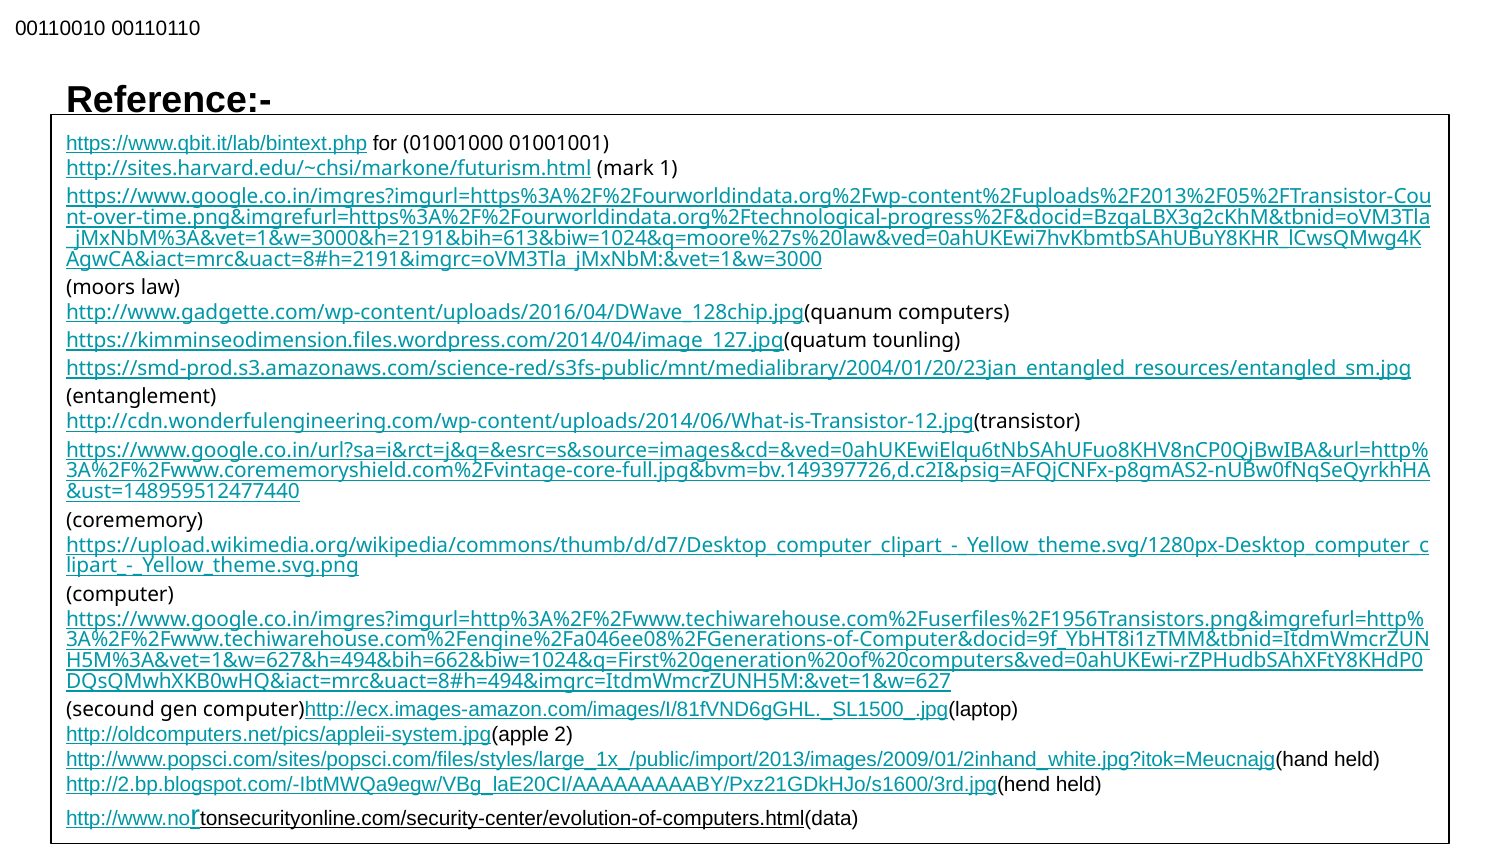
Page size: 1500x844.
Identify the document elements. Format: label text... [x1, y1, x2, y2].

text_box Reference:- [51, 59, 357, 115]
title https://www.qbit.it/lab/bintext.php for (01001000 01001001) http://sites.harvard.edu/~chsi/markone/futurism.html (mark 1) https://www.google.co.in/imgres?imgurl=https%3A%2F%2Fourworldindata.org%2Fwp-content%2Fuploads%2F2013%2F05%2FTransistor-Count-over-time.png&imgrefurl=https%3A%2F%2Fourworldindata.org%2Ftechnological-progress%2F&docid=BzqaLBX3g2cKhM&tbnid=oVM3Tla_jMxNbM%3A&vet=1&w=3000&h=2191&bih=613&biw=1024&q=moore%27s%20law&ved=0ahUKEwi7hvKbmtbSAhUBuY8KHR_lCwsQMwg4KAgwCA&iact=mrc&uact=8#h=2191&imgrc=oVM3Tla_jMxNbM:&vet=1&w=3000(moors law) http://www.gadgette.com/wp-content/uploads/2016/04/DWave_128chip.jpg(quanum computers) https://kimminseodimension.files.wordpress.com/2014/04/image_127.jpg(quatum tounling) https://smd-prod.s3.amazonaws.com/science-red/s3fs-public/mnt/medialibrary/2004/01/20/23jan_entangled_resources/entangled_sm.jpg(entanglement) http://cdn.wonderfulengineering.com/wp-content/uploads/2014/06/What-is-Transistor-12.jpg(transistor) https://www.google.co.in/url?sa=i&rct=j&q=&esrc=s&source=images&cd=&ved=0ahUKEwiElqu6tNbSAhUFuo8KHV8nCP0QjBwIBA&url=http%3A%2F%2Fwww.corememoryshield.com%2Fvintage-core-full.jpg&bvm=bv.149397726,d.c2I&psig=AFQjCNFx-p8gmAS2-nUBw0fNqSeQyrkhHA&ust=148959512477440(corememory) https://upload.wikimedia.org/wikipedia/commons/thumb/d/d7/Desktop_computer_clipart_-_Yellow_theme.svg/1280px-Desktop_computer_clipart_-_Yellow_theme.svg.png(computer) https://www.google.co.in/imgres?imgurl=http%3A%2F%2Fwww.techiwarehouse.com%2Fuserfiles%2F1956Transistors.png&imgrefurl=http%3A%2F%2Fwww.techiwarehouse.com%2Fengine%2Fa046ee08%2FGenerations-of-Computer&docid=9f_YbHT8i1zTMM&tbnid=ItdmWmcrZUNH5M%3A&vet=1&w=627&h=494&bih=662&biw=1024&q=First%20generation%20of%20computers&ved=0ahUKEwi-rZPHudbSAhXFtY8KHdP0DQsQMwhXKB0wHQ&iact=mrc&uact=8#h=494&imgrc=ItdmWmcrZUNH5M:&vet=1&w=627(secound gen computer)http://ecx.images-amazon.com/images/I/81fVND6gGHL._SL1500_.jpg(laptop) http://oldcomputers.net/pics/appleii-system.jpg(apple 2) http://www.popsci.com/sites/popsci.com/files/styles/large_1x_/public/import/2013/images/2009/01/2inhand_white.jpg?itok=Meucnajg(hand held) http://2.bp.blogspot.com/-IbtMWQa9egw/VBg_laE20CI/AAAAAAAAABY/Pxz21GDkHJo/s1600/3rd.jpg(hend held) http://www.nortonsecurityonline.com/security-center/evolution-of-computers.html(data) [51, 114, 1449, 844]
text_box 00110010 00110110 [0, 0, 219, 55]
